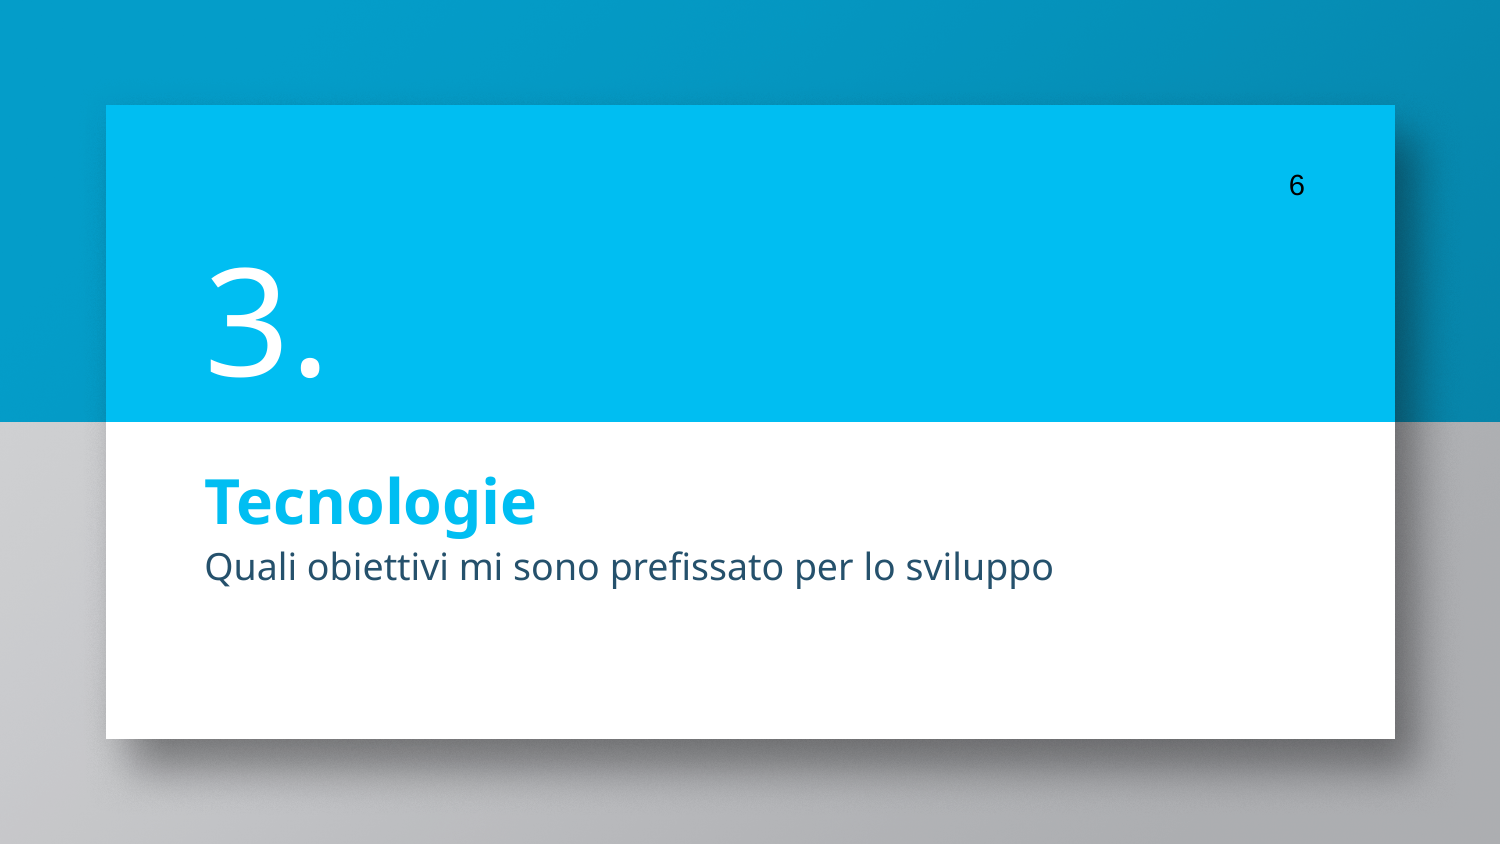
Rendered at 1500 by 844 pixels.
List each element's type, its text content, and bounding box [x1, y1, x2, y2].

subtitle Quali obiettivi mi sono prefissato per lo sviluppo [189, 528, 1311, 658]
text_box 3. [189, 142, 474, 422]
picture [0, 423, 1500, 844]
title Tecnologie [189, 447, 1311, 528]
slide_number <numero> [1273, 106, 1364, 217]
